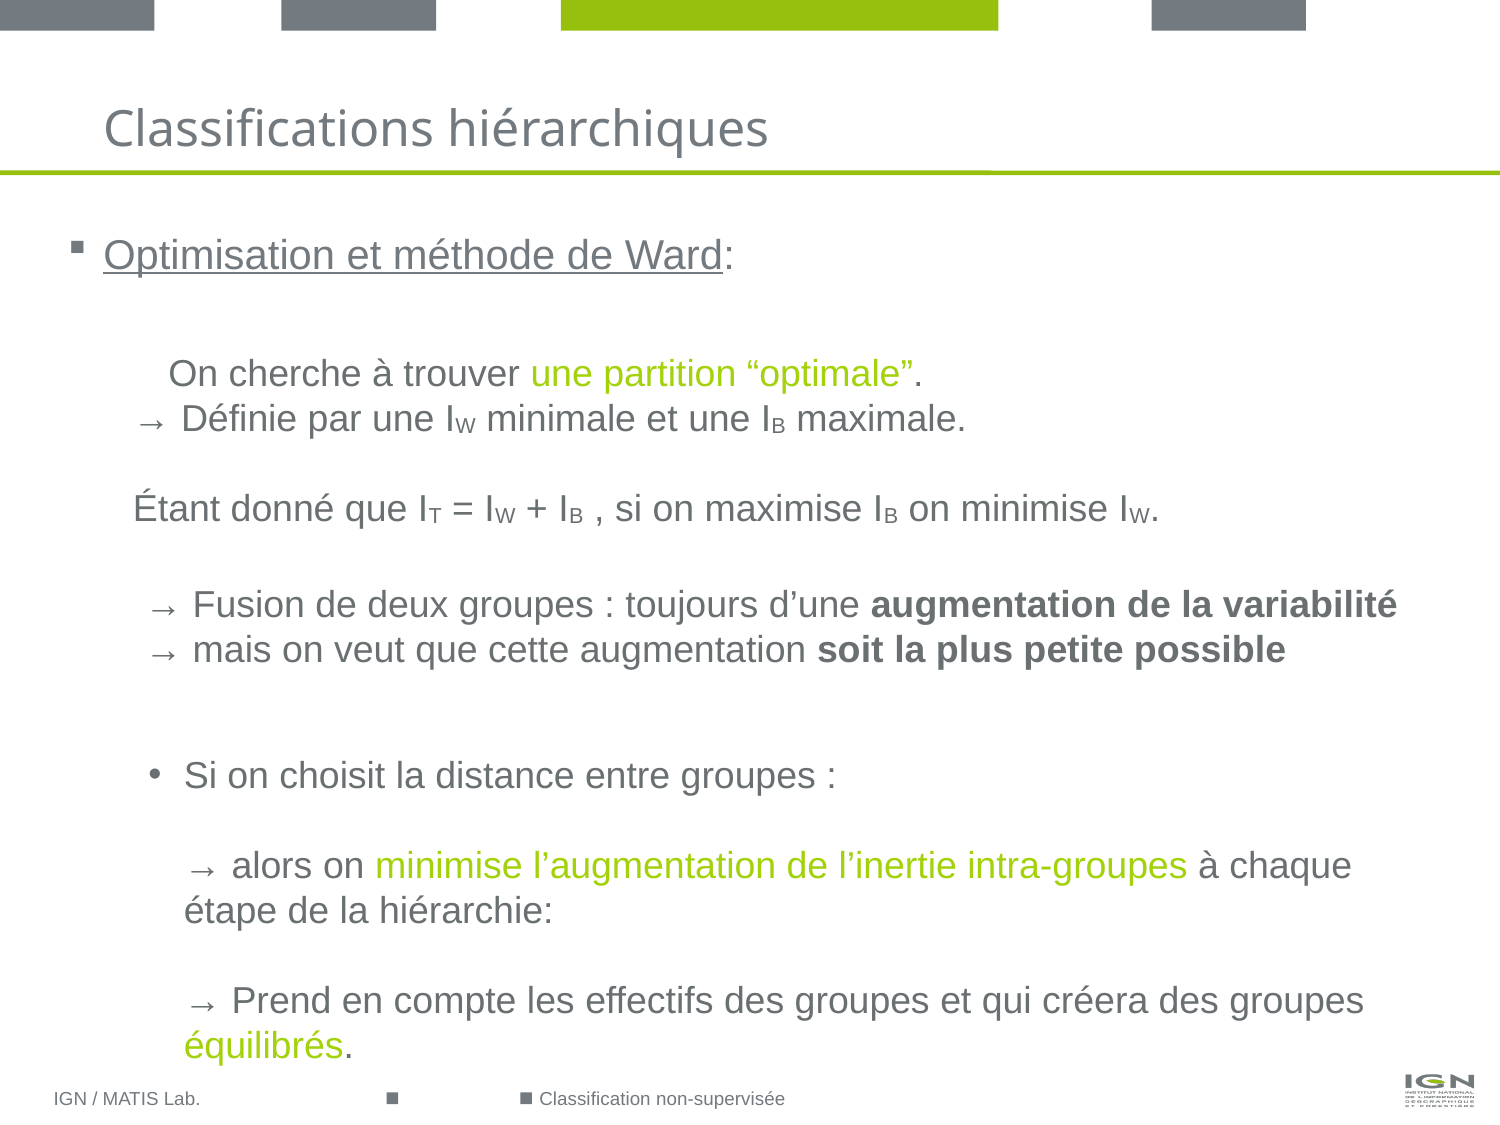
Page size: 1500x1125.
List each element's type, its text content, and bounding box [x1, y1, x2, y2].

text_box Optimisation et méthode de Ward: [53, 219, 1425, 449]
text_box Si on choisit la distance entre groupes : → alors on minimise l’augmentation de l’inertie intra-groupes à chaque étape de la hiérarchie: → Prend en compte les effectifs des groupes et qui créera des groupes équilibrés. [133, 743, 1453, 1125]
text_box On cherche à trouver une partition “optimale”. → Définie par une IW minimale et une IB maximale. Étant donné que IT = IW + IB , si on maximise IB on minimise IW. [118, 341, 1376, 572]
text_box Classification non-supervisée [524, 1067, 875, 1125]
text_box Classifications hiérarchiques [53, 80, 1425, 173]
text_box IGN / MATIS Lab. [39, 1067, 360, 1125]
text_box → Fusion de deux groupes : toujours d’une augmentation de la variabilité → mais on veut que cette augmentation soit la plus petite possible [59, 572, 1500, 768]
picture [1453, 1074, 1475, 1108]
